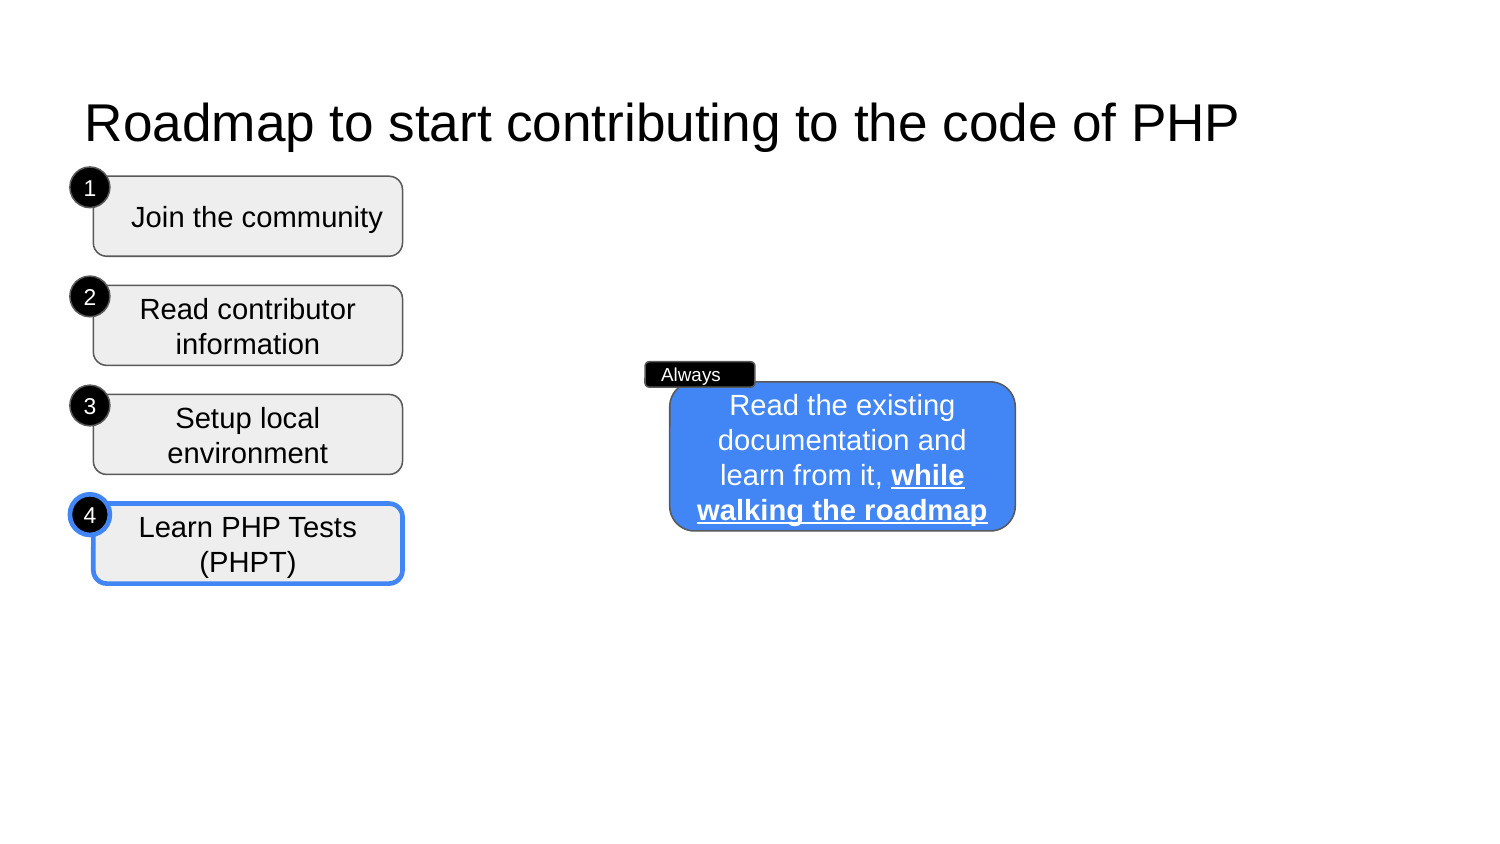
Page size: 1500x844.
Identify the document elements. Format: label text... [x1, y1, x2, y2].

title Roadmap to start contributing to the code of PHP [69, 72, 1468, 167]
text_box Join the community [93, 176, 403, 257]
text_box Read the existing documentation and learn from it, while walking the roadmap [669, 381, 1016, 531]
text_box 1 [69, 166, 110, 208]
text_box 4 [69, 494, 110, 535]
text_box Read contributor information [93, 285, 403, 366]
text_box 3 [69, 385, 110, 426]
text_box Learn PHP Tests (PHPT) [93, 503, 403, 584]
text_box Setup local environment [93, 394, 403, 475]
text_box Always [645, 361, 755, 388]
text_box 2 [69, 276, 110, 317]
